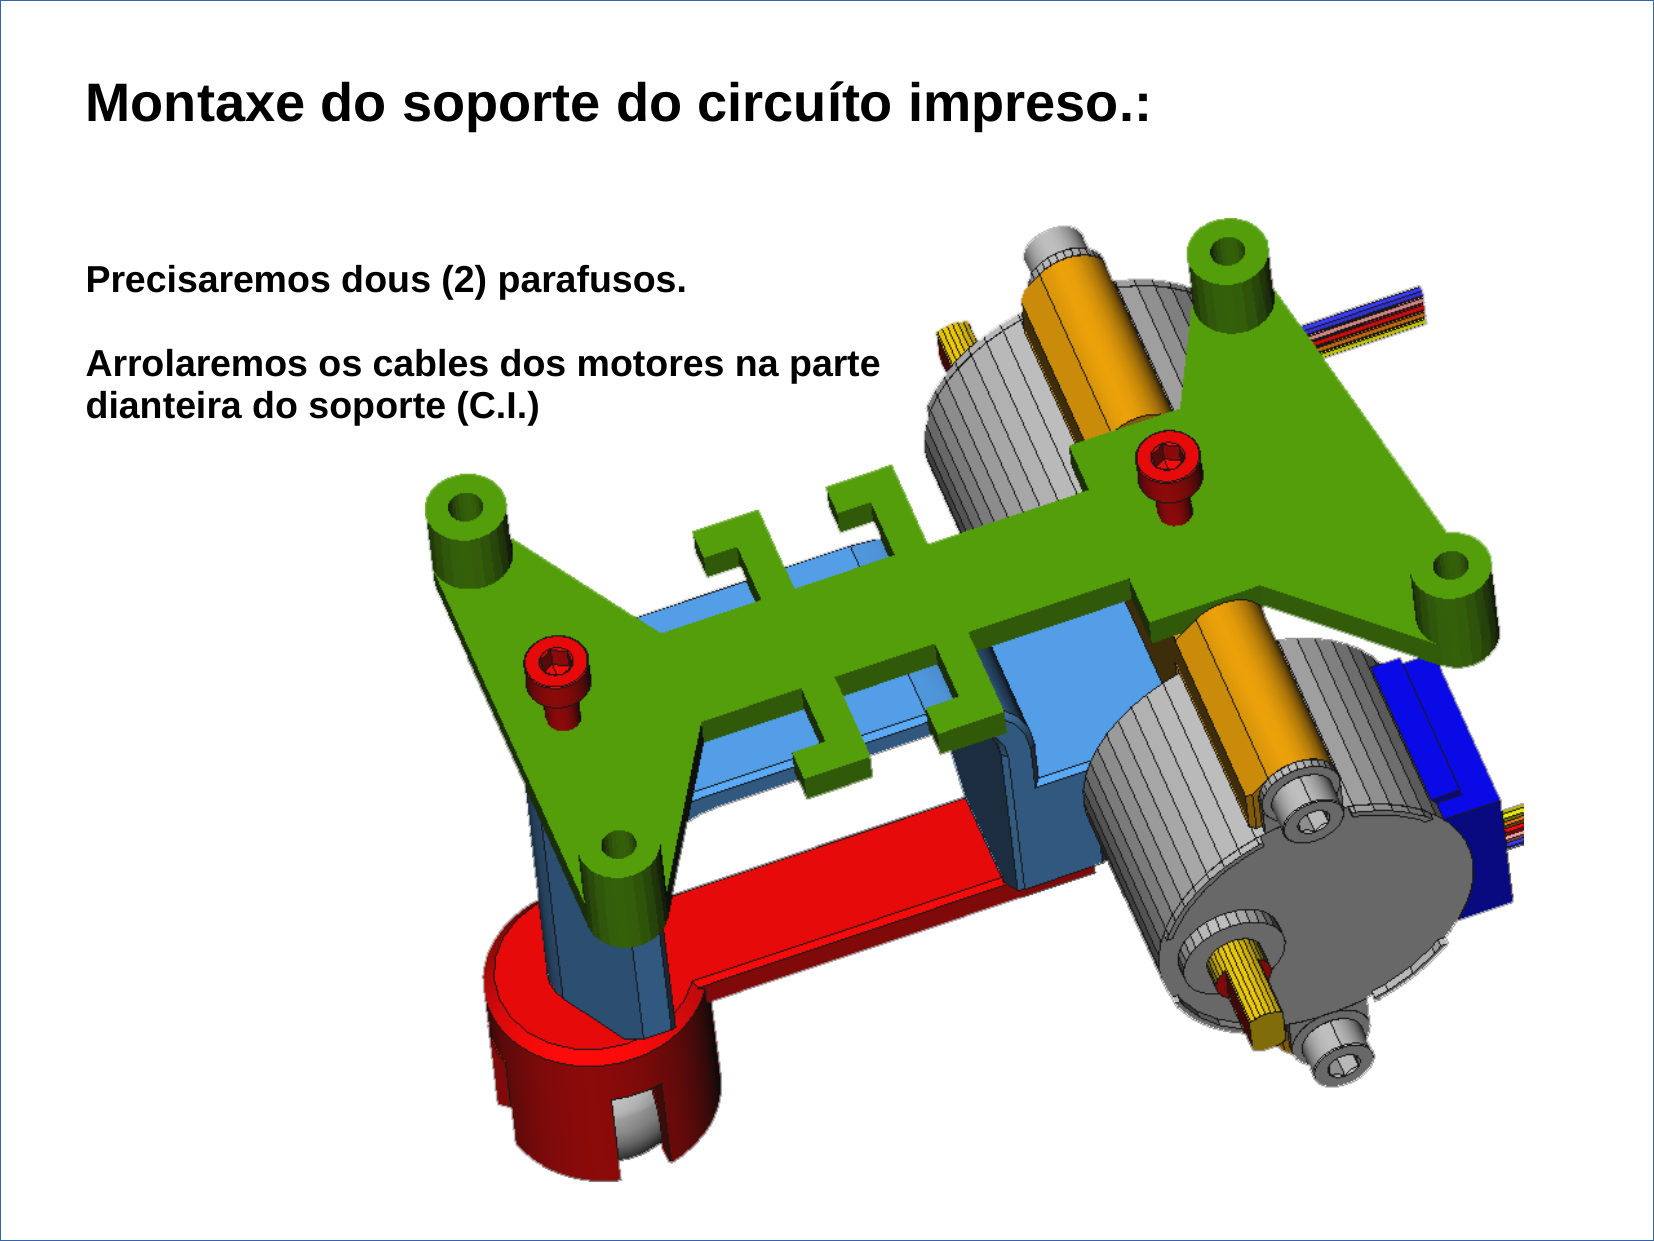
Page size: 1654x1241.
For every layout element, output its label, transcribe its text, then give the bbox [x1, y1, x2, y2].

picture [425, 218, 1524, 1182]
text_box Montaxe do soporte do circuíto impreso.: Precisaremos dous (2) parafusos. Arrolaremos os cables dos motores na parte dianteira do soporte (C.I.) [70, 64, 1371, 1105]
